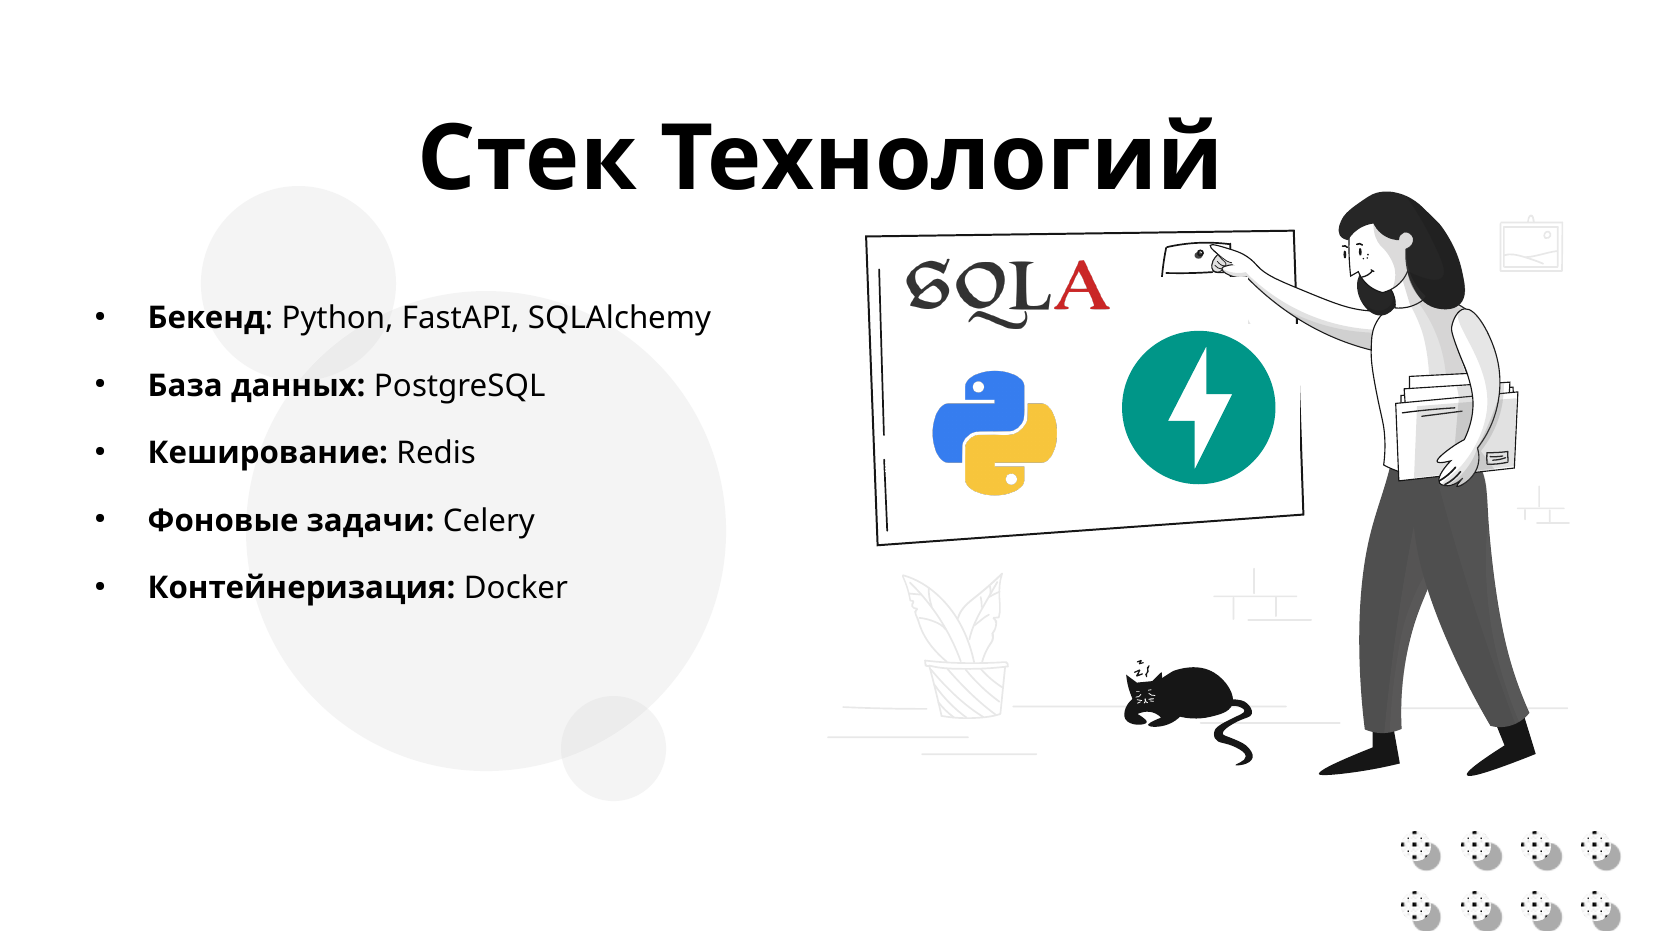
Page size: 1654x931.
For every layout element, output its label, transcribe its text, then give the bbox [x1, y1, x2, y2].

title Стек Технологий [76, 76, 1565, 233]
picture [1460, 830, 1492, 862]
picture [1400, 891, 1432, 922]
picture [1520, 831, 1552, 862]
text_box [885, 265, 1300, 539]
picture [1580, 890, 1612, 922]
picture [1581, 830, 1612, 862]
picture [1461, 890, 1492, 922]
list Бекенд: Python, FastAPI, SQLAlchemy База данных: PostgreSQL Кеширование: Redis Фоновые задачи: Celery Контейнеризация: Docker [76, 295, 1088, 835]
picture [893, 240, 1276, 512]
picture [1400, 830, 1432, 862]
picture [1520, 890, 1552, 922]
